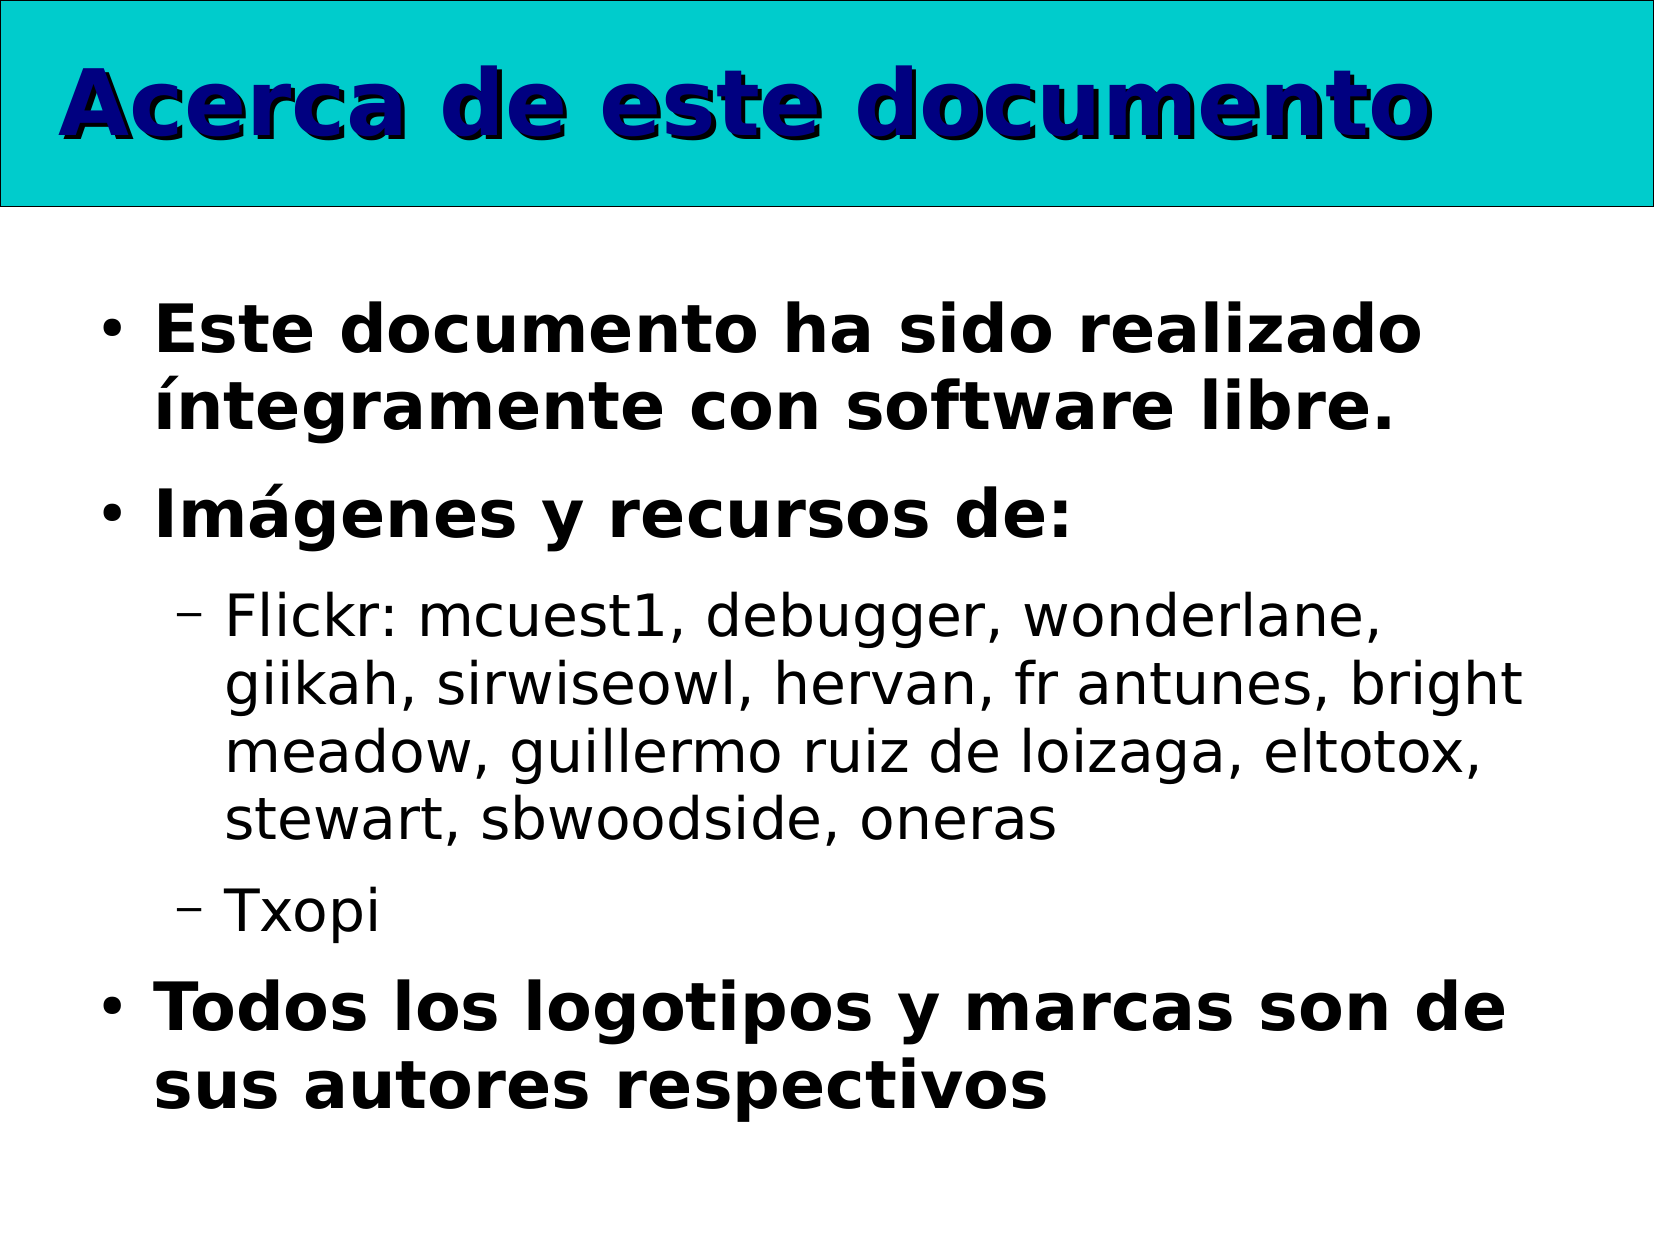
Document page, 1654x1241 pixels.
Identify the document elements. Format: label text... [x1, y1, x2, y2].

title Acerca de este documento [59, 14, 1654, 192]
list Este documento ha sido realizado íntegramente con software libre. Imágenes y recursos de: Flickr: mcuest1, debugger, wonderlane, giikah, sirwiseowl, hervan, fr antunes, bright meadow, guillermo ruiz de loizaga, eltotox, stewart, sbwoodside, oneras Txopi Todos los logotipos y marcas son de sus autores respectivos [82, 290, 1571, 1125]
